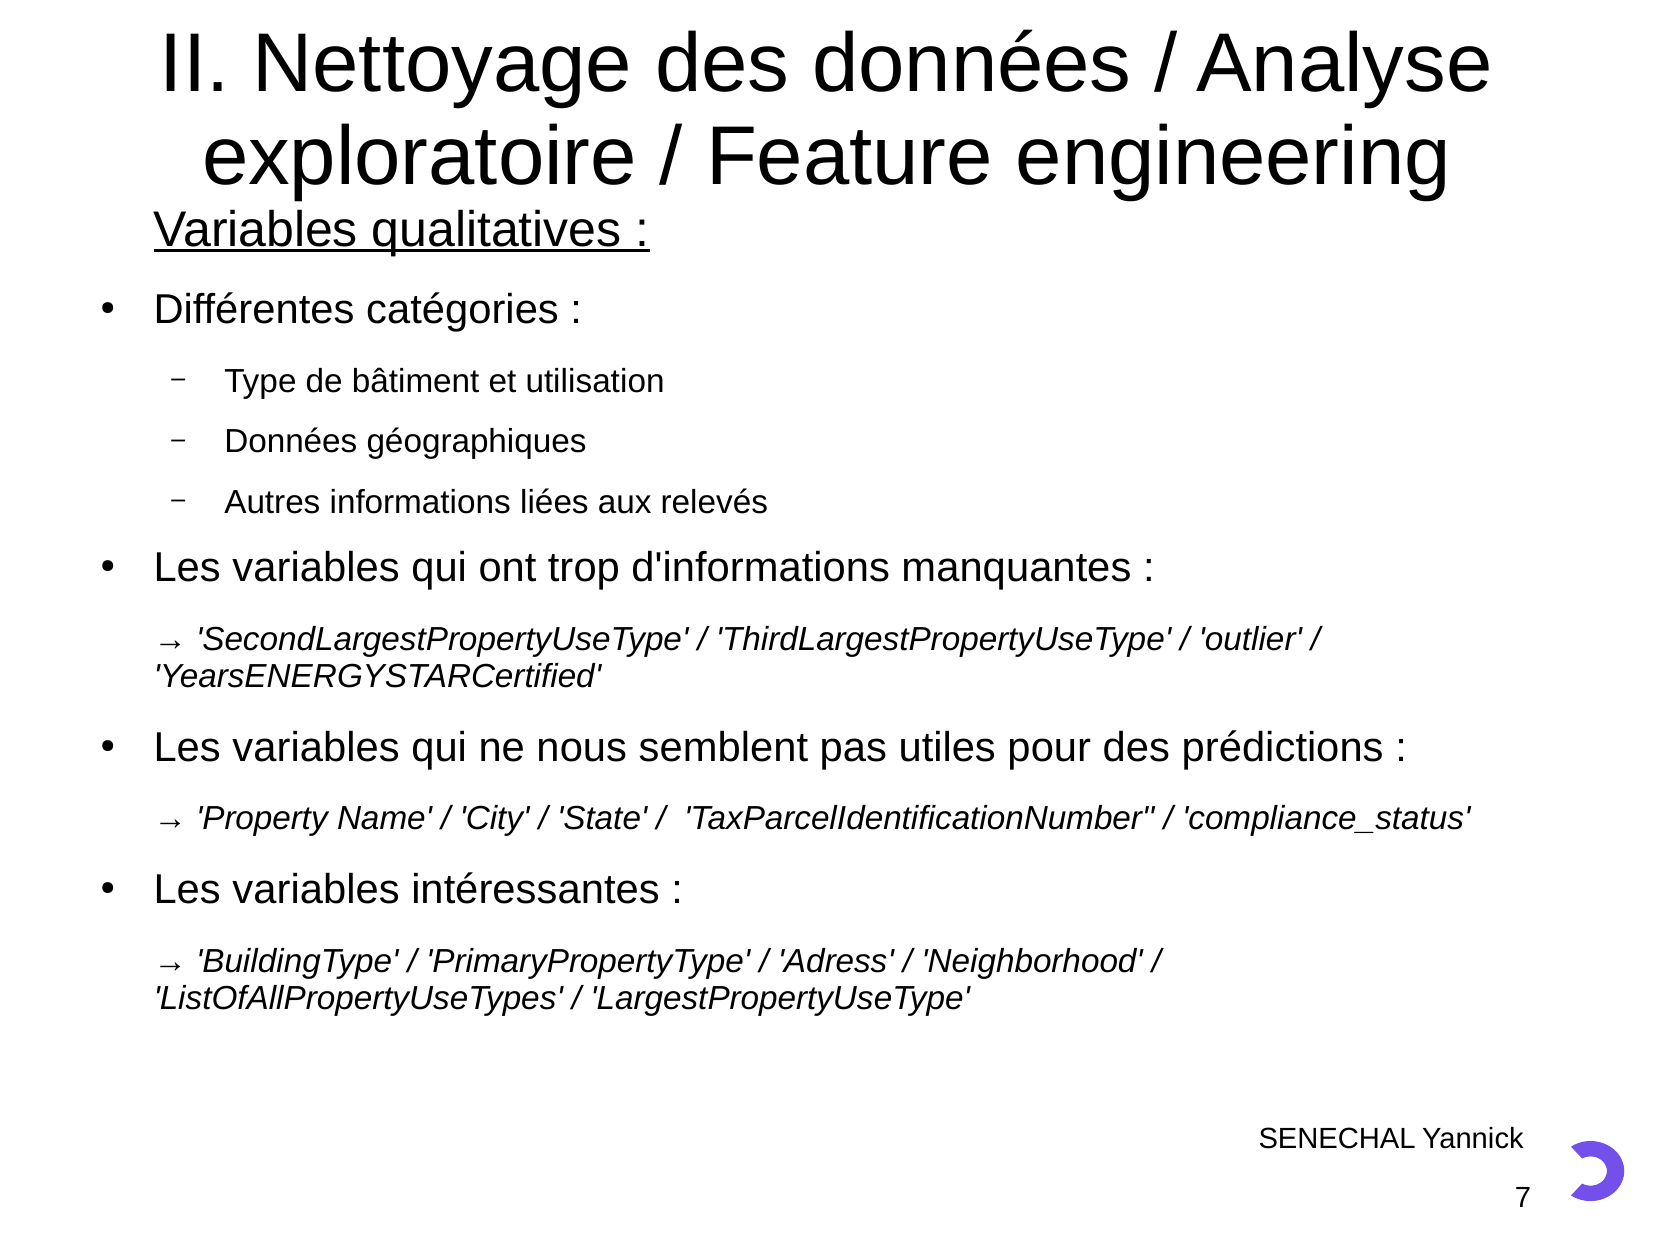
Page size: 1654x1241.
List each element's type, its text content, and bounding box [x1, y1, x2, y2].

title II. Nettoyage des données / Analyse exploratoire / Feature engineering [82, 5, 1571, 200]
picture [1571, 1125, 1642, 1217]
list Variables qualitatives : Différentes catégories : Type de bâtiment et utilisation Données géographiques Autres informations liées aux relevés Les variables qui ont trop d'informations manquantes : → 'SecondLargestPropertyUseType' / 'ThirdLargestPropertyUseType' / 'outlier' / 'YearsENERGYSTARCertified' Les variables qui ne nous semblent pas utiles pour des prédictions : → 'Property Name' / 'City' / 'State' / 'TaxParcelIdentificationNumber'' / 'compliance_status' Les variables intéressantes : → 'BuildingType' / 'PrimaryPropertyType' / 'Adress' / 'Neighborhood' / 'ListOfAllPropertyUseTypes' / 'LargestPropertyUseType' [82, 200, 1571, 1241]
